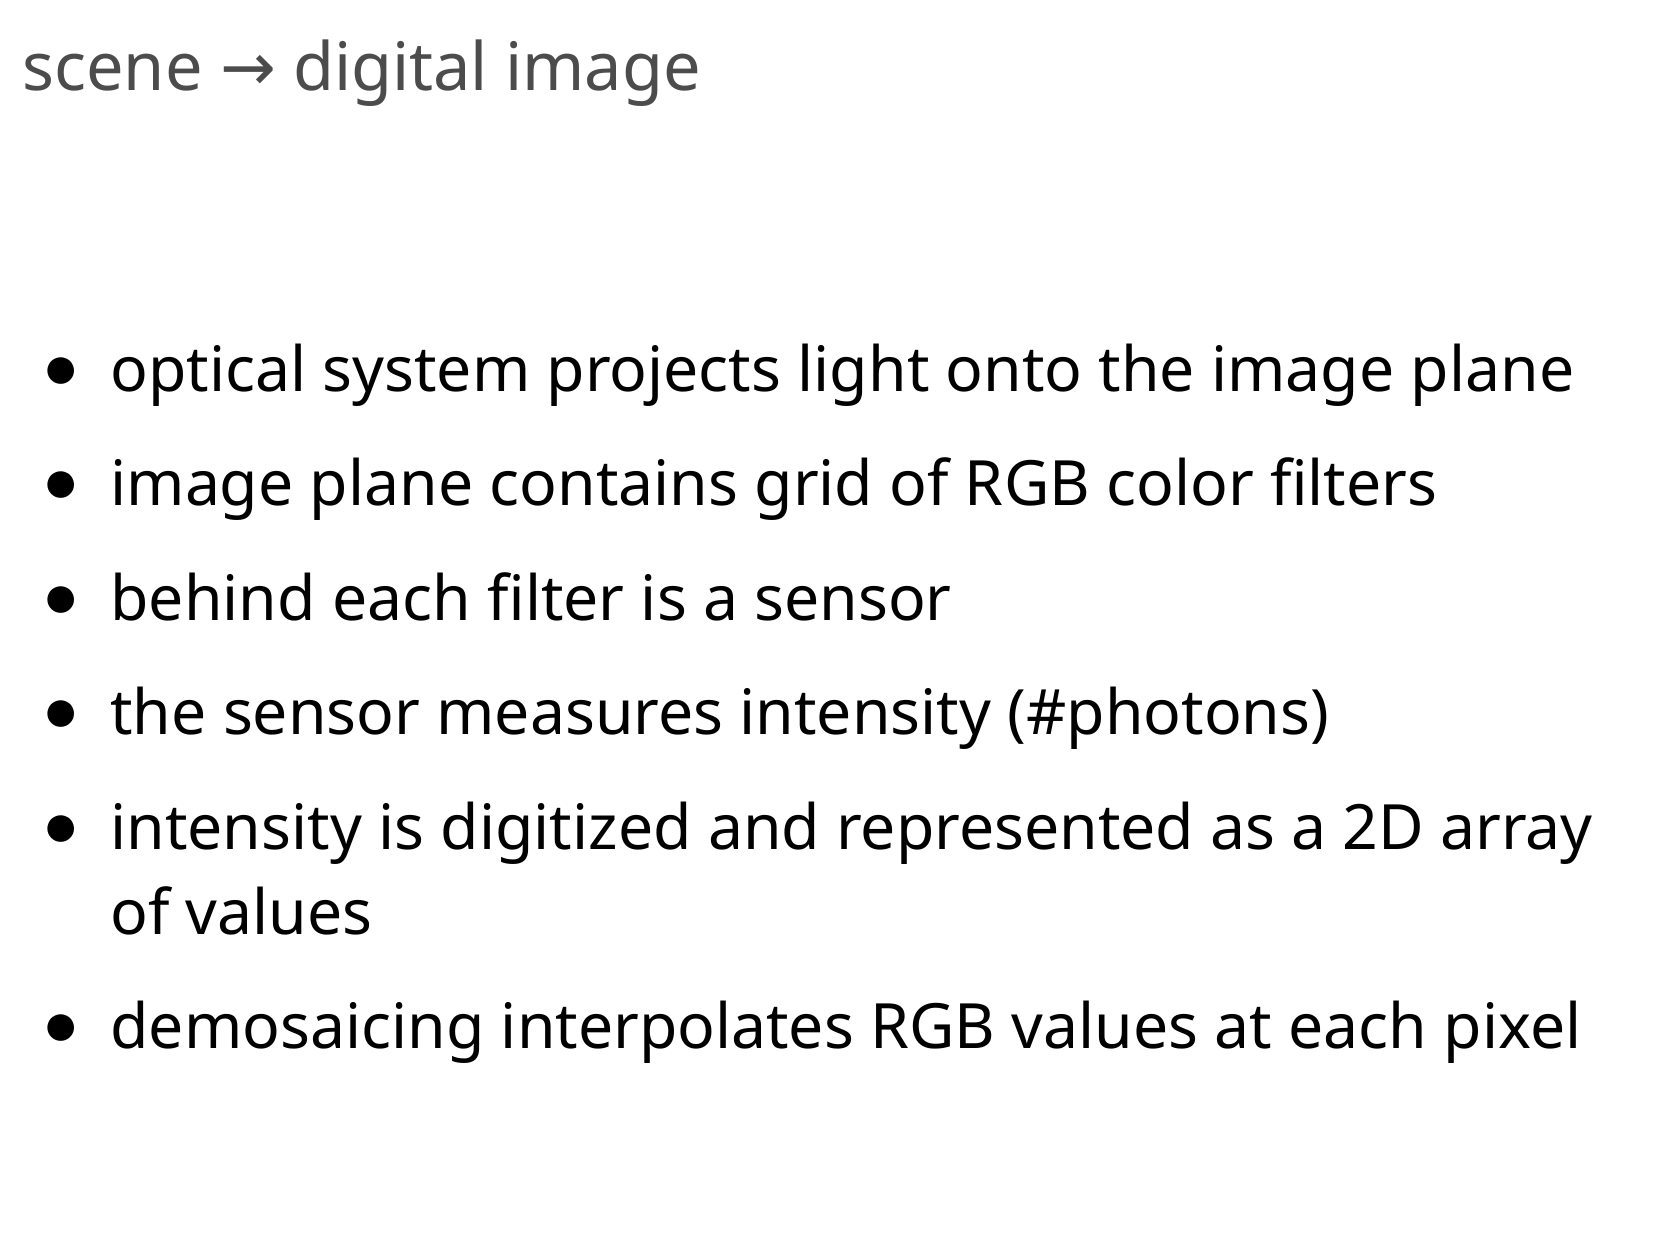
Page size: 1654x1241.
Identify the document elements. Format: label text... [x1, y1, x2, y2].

title scene → digital image [22, 19, 1654, 213]
list optical system projects light onto the image plane image plane contains grid of RGB color filters behind each filter is a sensor the sensor measures intensity (#photons) intensity is digitized and represented as a 2D array of values demosaicing interpolates RGB values at each pixel [25, 181, 1654, 1210]
